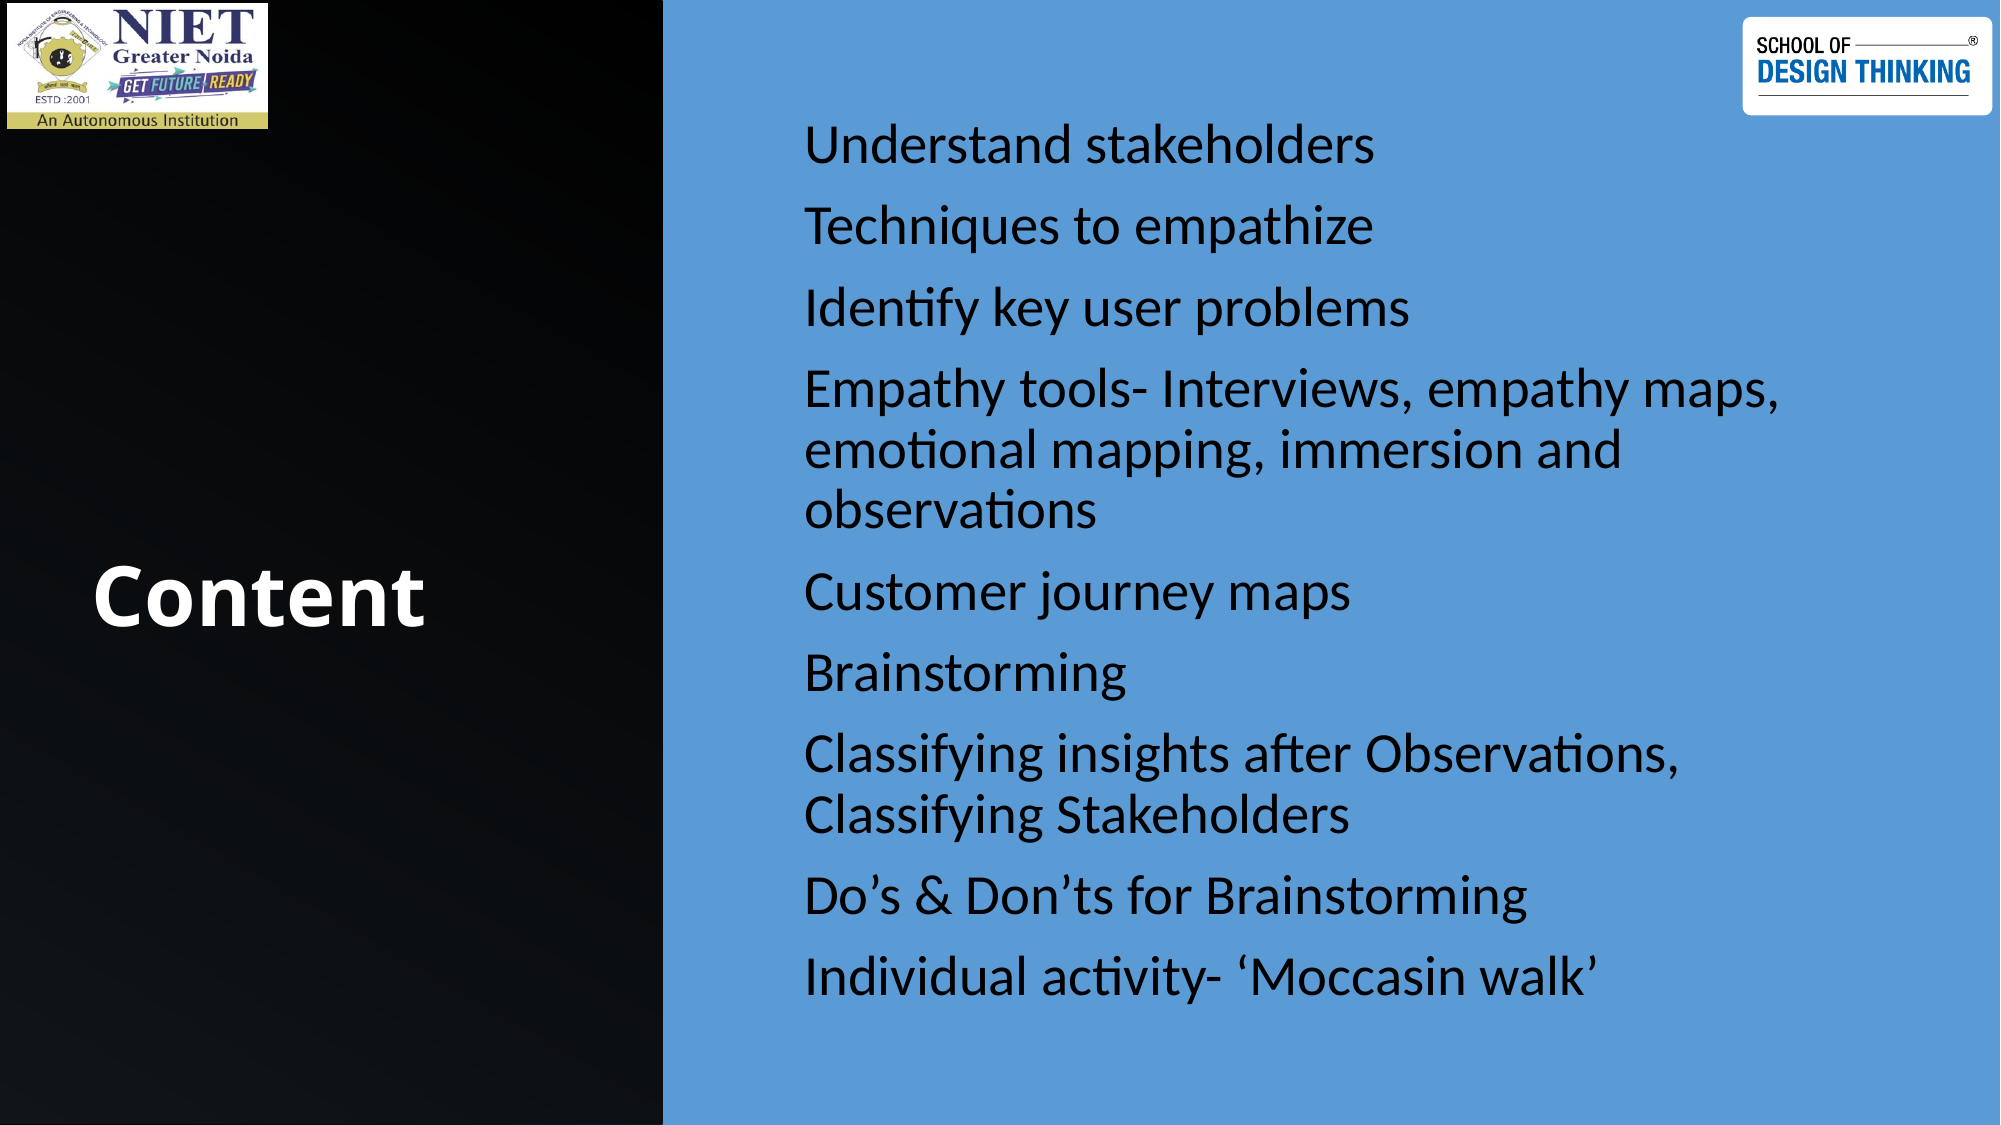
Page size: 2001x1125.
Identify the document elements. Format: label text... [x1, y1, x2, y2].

picture [7, 3, 268, 129]
list Understand stakeholders Techniques to empathize Identify key user problems Empathy tools- Interviews, empathy maps, emotional mapping, immersion and observations Customer journey maps Brainstorming Classifying insights after Observations, Classifying Stakeholders Do’s & Don’ts for Brainstorming Individual activity- ‘Moccasin walk’ [789, 106, 1865, 1017]
title Content [76, 96, 602, 652]
text_box [0, 0, 2000, 1125]
